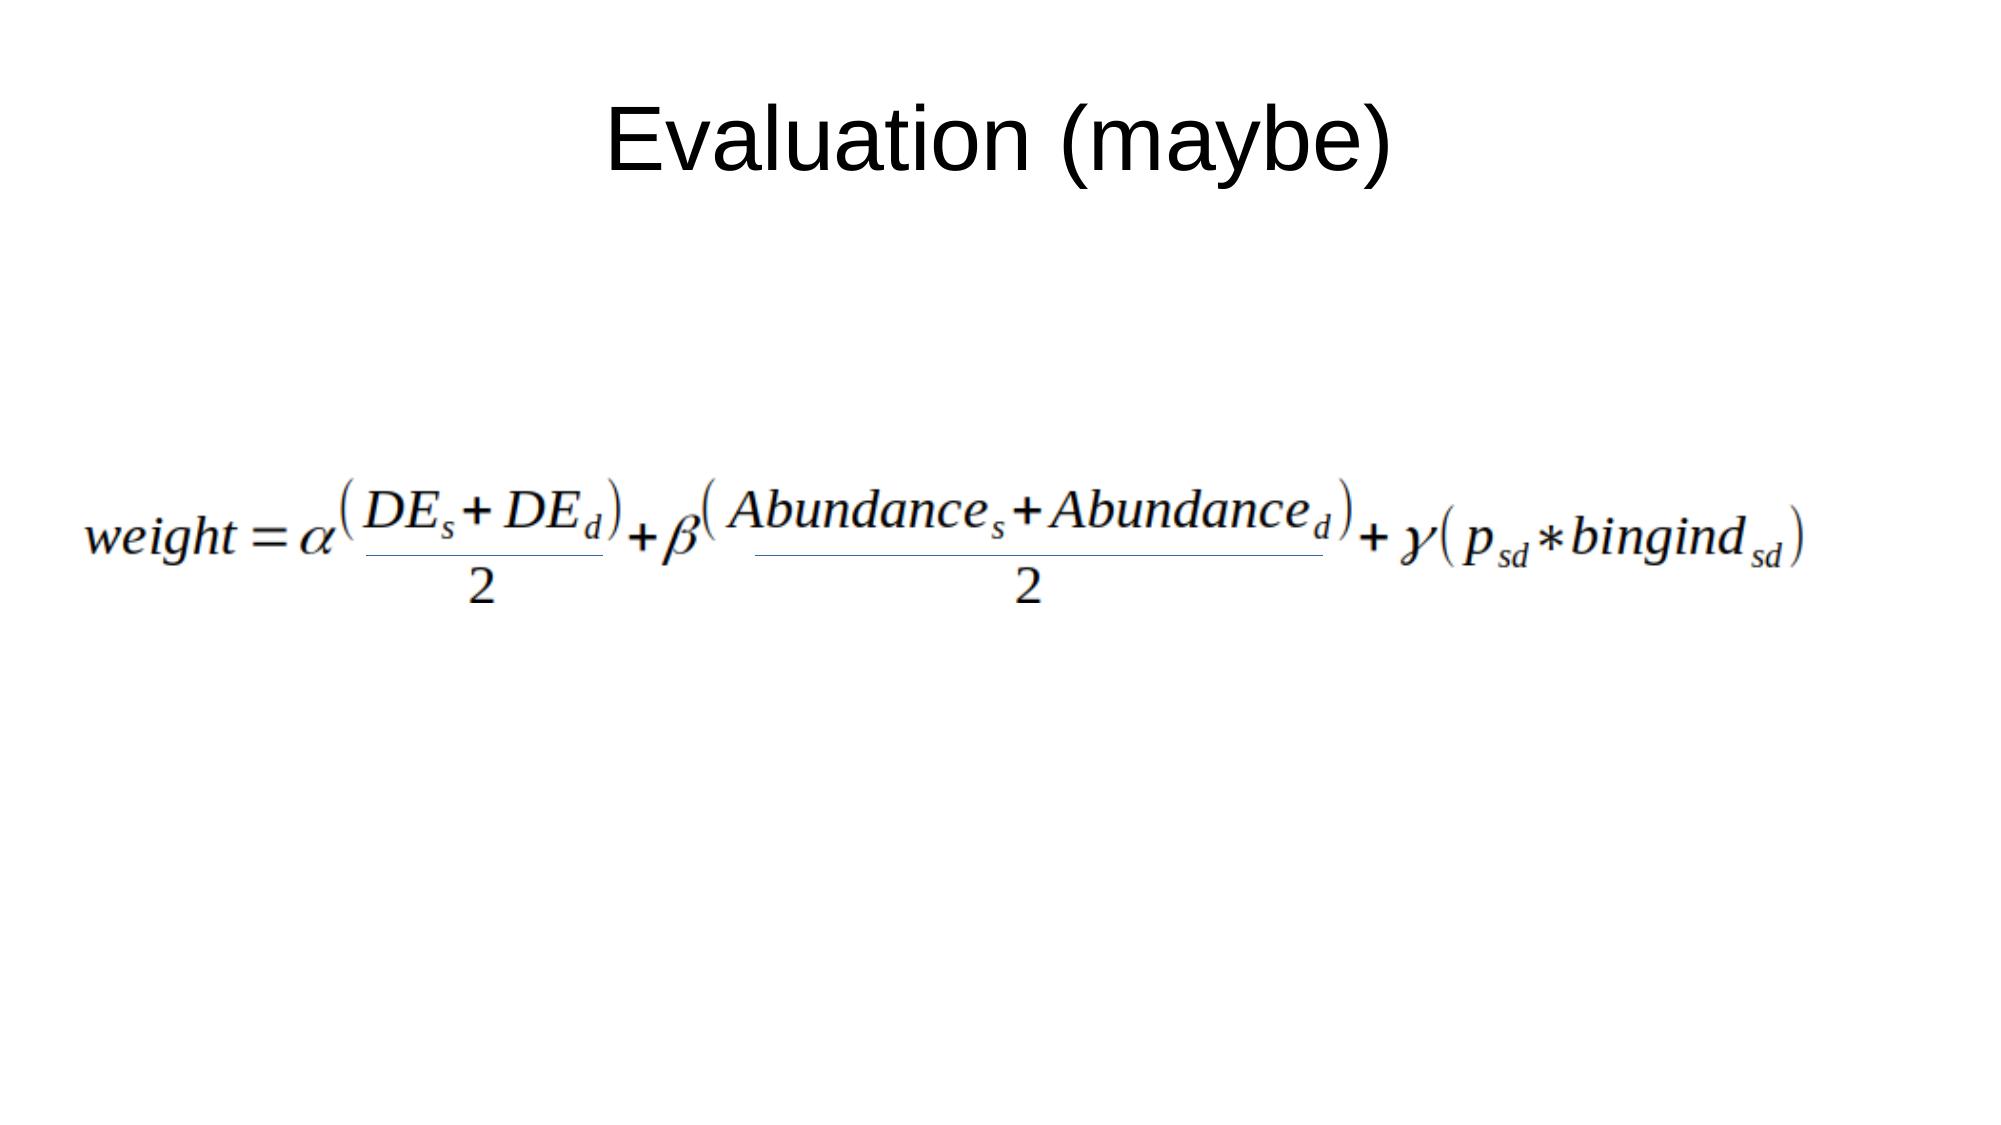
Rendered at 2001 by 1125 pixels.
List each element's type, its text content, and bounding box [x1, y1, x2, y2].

picture [47, 448, 1860, 603]
title Evaluation (maybe) [99, 44, 1901, 233]
